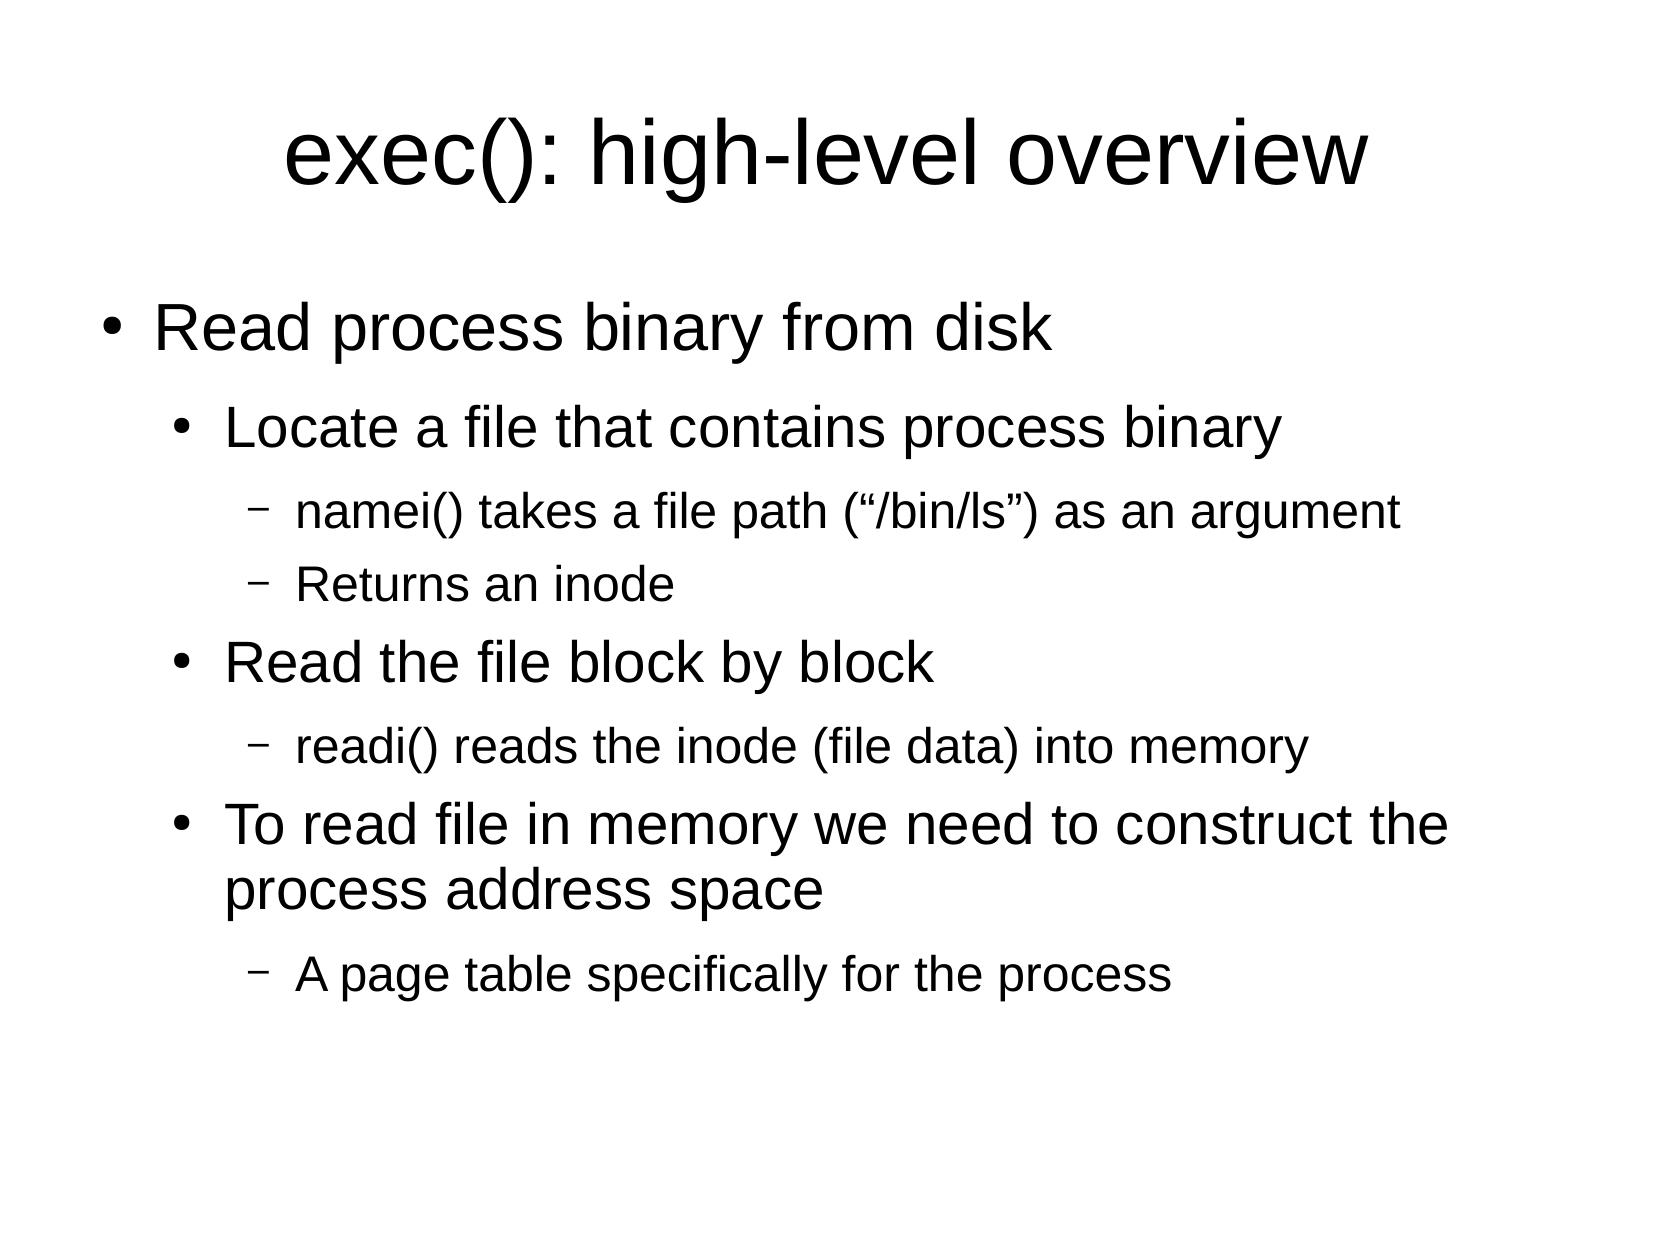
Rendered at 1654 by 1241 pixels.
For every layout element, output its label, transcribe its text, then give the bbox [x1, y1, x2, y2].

title exec(): high-level overview [82, 49, 1571, 257]
list Read process binary from disk Locate a file that contains process binary namei() takes a file path (“/bin/ls”) as an argument Returns an inode Read the file block by block readi() reads the inode (file data) into memory To read file in memory we need to construct the process address space A page table specifically for the process [82, 290, 1571, 1010]
